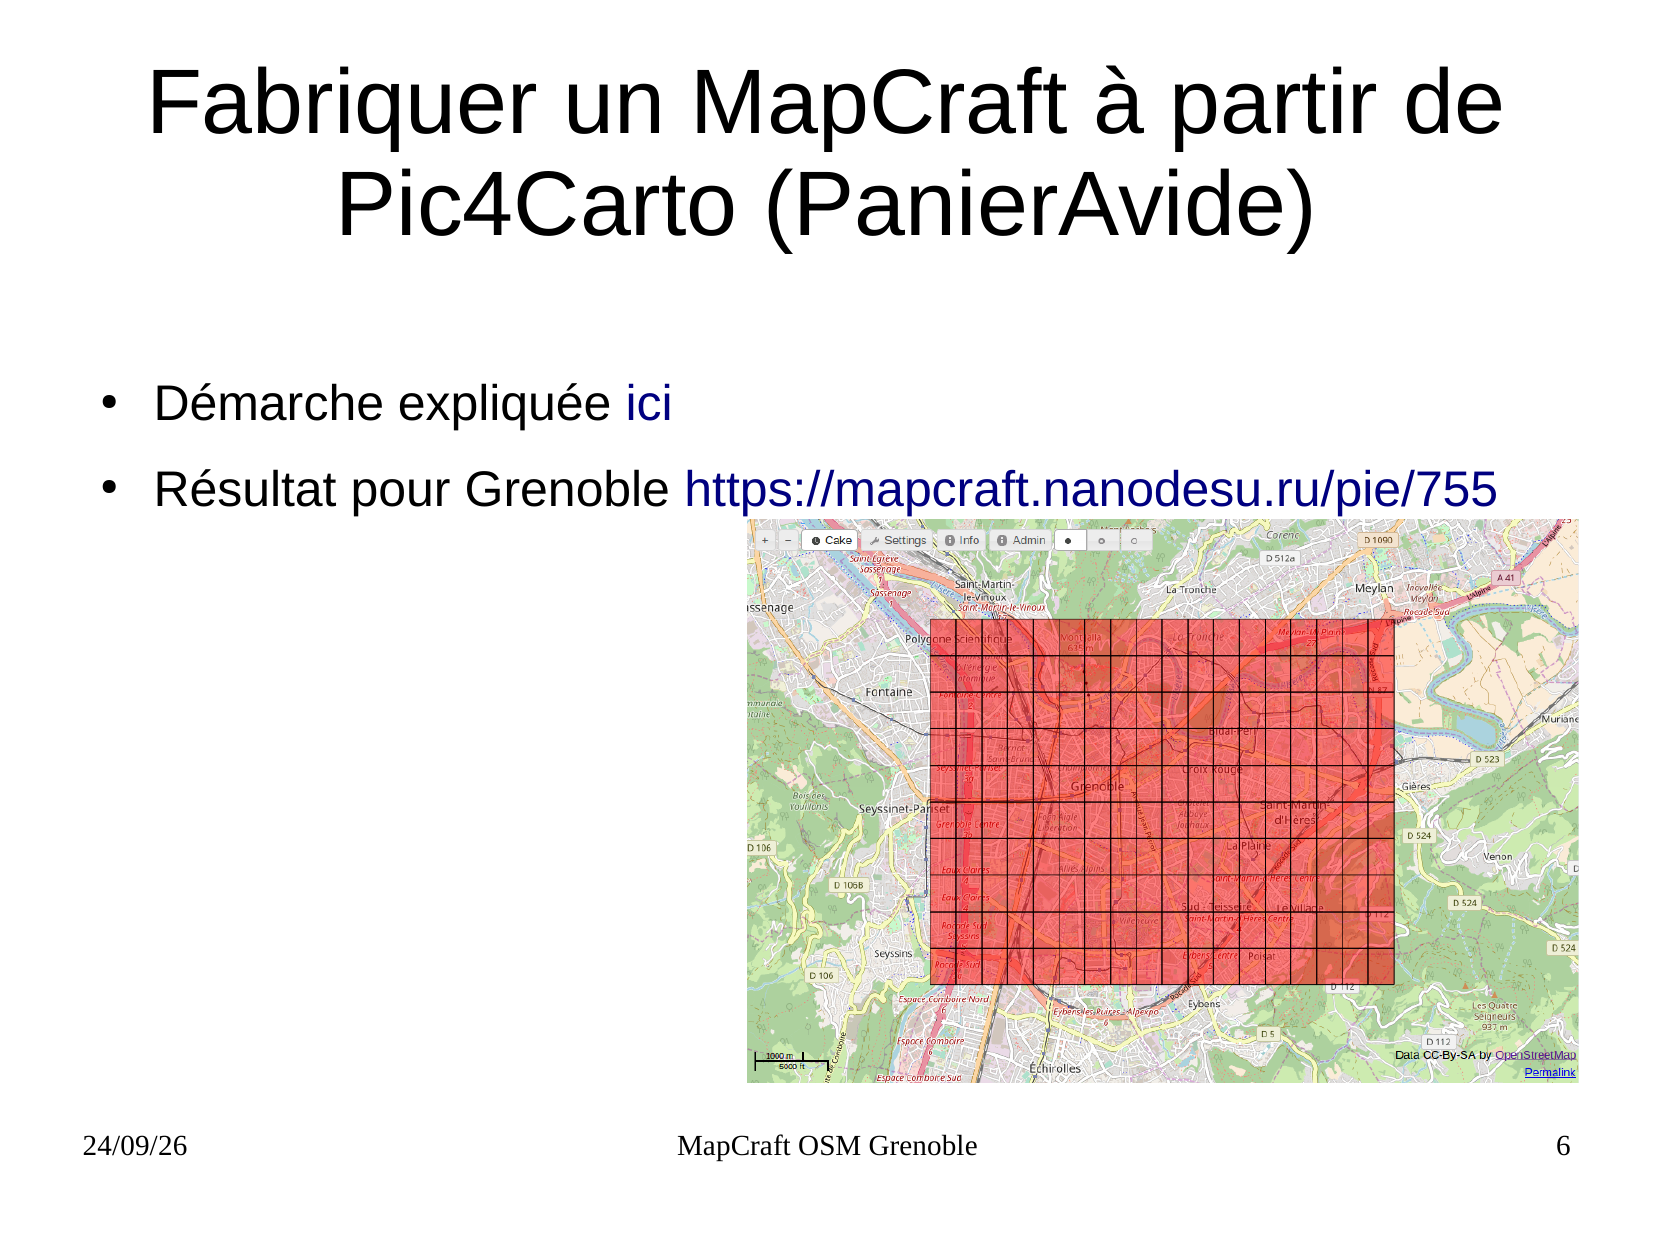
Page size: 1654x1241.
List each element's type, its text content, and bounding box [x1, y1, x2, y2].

picture [747, 519, 1579, 1083]
list Démarche expliquée ici Résultat pour Grenoble https://mapcraft.nanodesu.ru/pie/755 [82, 290, 1571, 1146]
title Fabriquer un MapCraft à partir de Pic4Carto (PanierAvide) [82, 49, 1571, 257]
